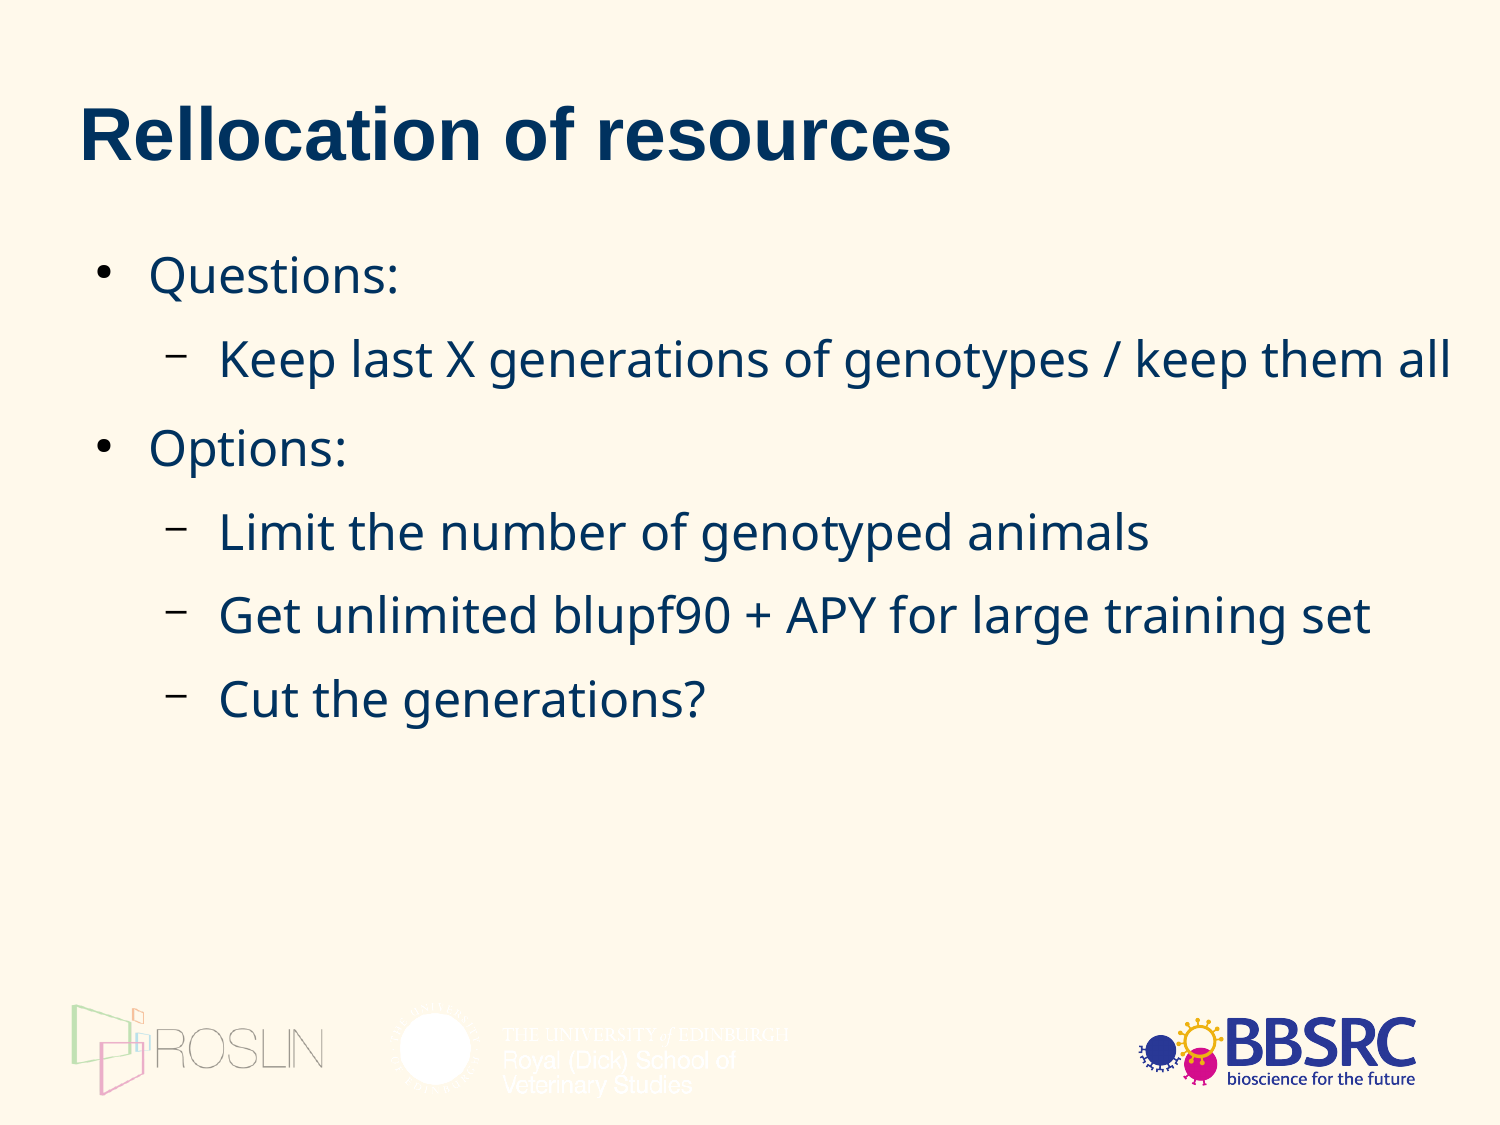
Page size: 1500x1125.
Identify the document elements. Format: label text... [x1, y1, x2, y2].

list Questions: Keep last X generations of genotypes / keep them all Options: Limit the number of genotyped animals Get unlimited blupf90 + APY for large training set Cut the generations? [62, 236, 1477, 975]
picture [64, 975, 336, 1118]
picture [1137, 1014, 1416, 1092]
title Rellocation of resources [64, 78, 1425, 185]
